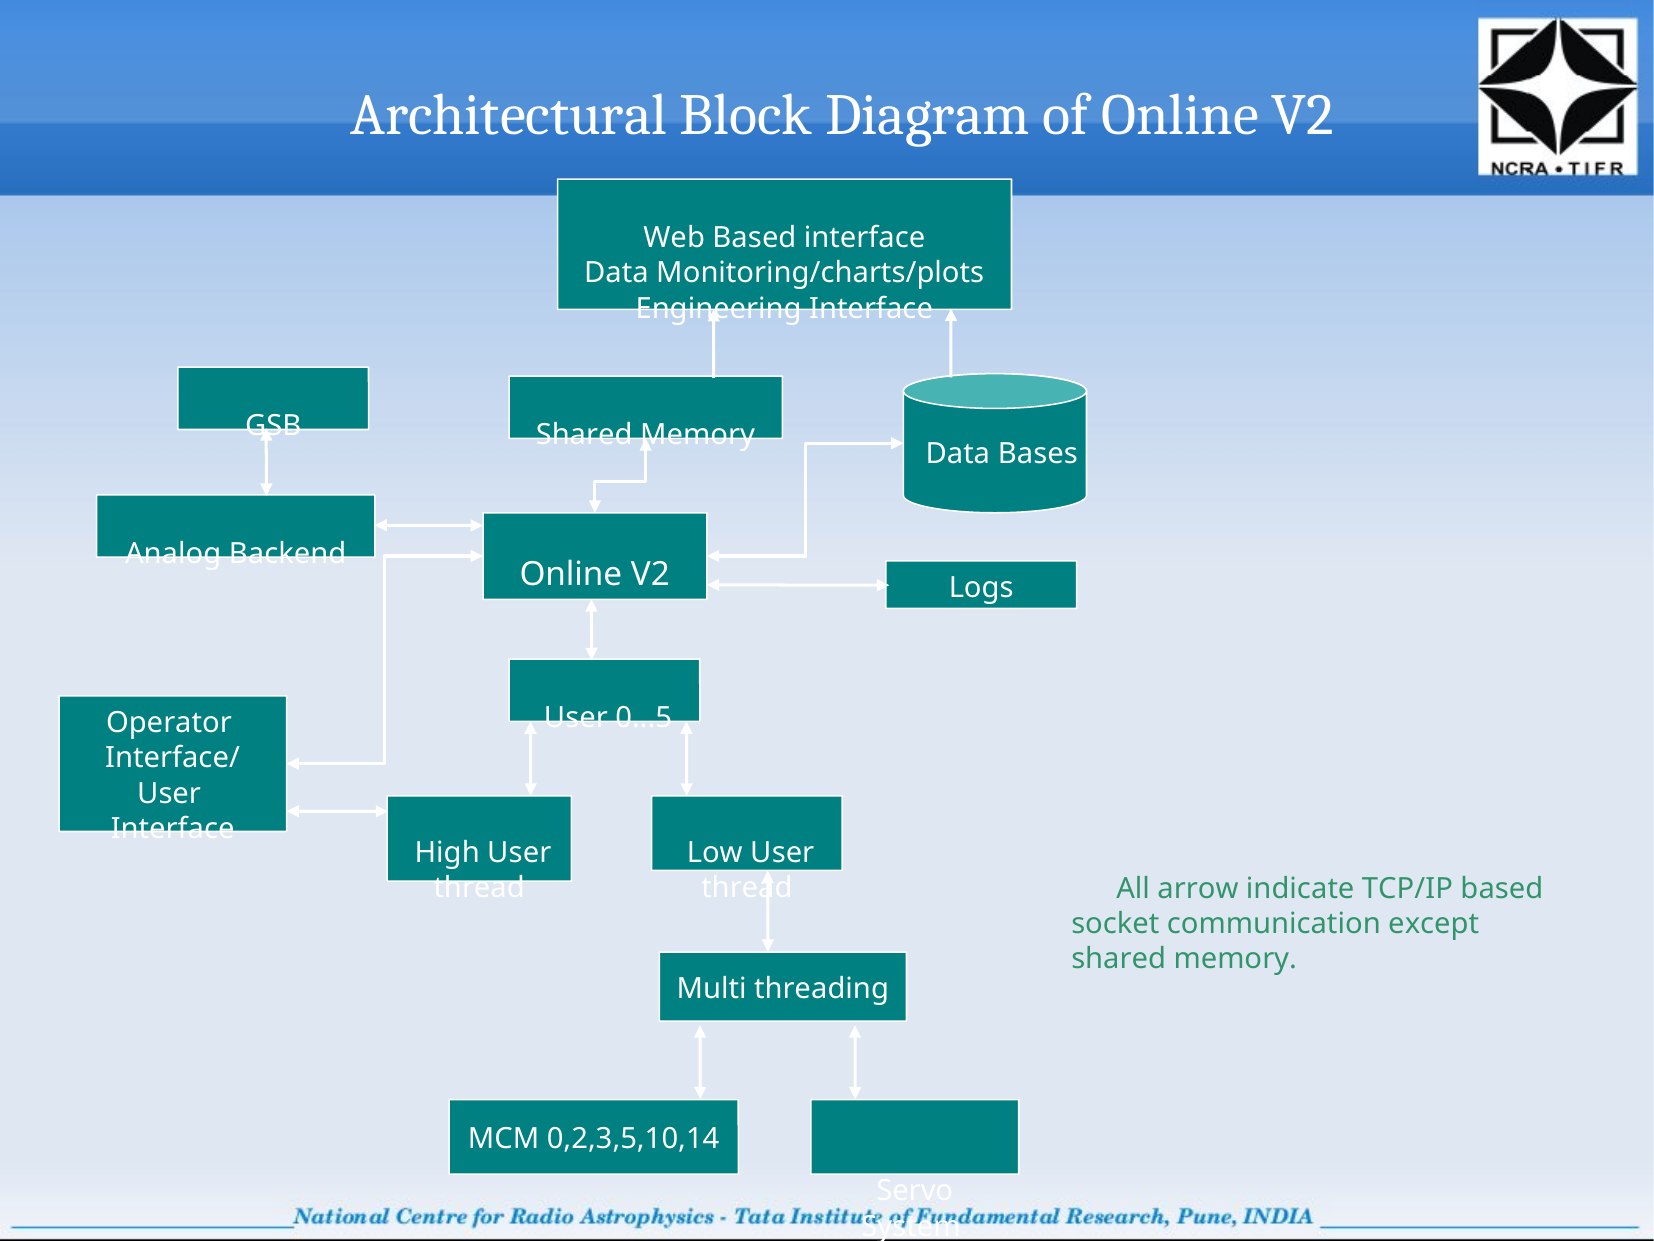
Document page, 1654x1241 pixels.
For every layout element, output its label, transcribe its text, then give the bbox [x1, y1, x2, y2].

text_box GSB [177, 367, 369, 430]
text_box GSB [287, 416, 296, 423]
text_box User 0...5 [509, 659, 700, 722]
text_box Shared Memory [509, 376, 783, 439]
text_box Web Based interface Data Monitoring/charts/plots Engineering Interface [557, 179, 1012, 310]
text_box Analog Backend [96, 494, 375, 558]
text_box All arrow indicate TCP/IP based socket communication except shared memory. [1056, 861, 1591, 983]
text_box Data Bases [903, 393, 1087, 513]
text_box Online V2 [483, 512, 707, 600]
text_box Architectural Block Diagram of Online V2 [0, 70, 1571, 152]
text_box Operator Interface/User Interface [59, 695, 287, 832]
picture [0, 0, 1654, 1241]
text_box High User thread [387, 795, 572, 882]
text_box Logs [885, 560, 1077, 609]
text_box Low User thread [651, 795, 843, 871]
text_box Multi threading [659, 952, 907, 1022]
text_box Servo System [810, 1099, 1019, 1175]
text_box MCM 0,2,3,5,10,14 [449, 1099, 739, 1175]
